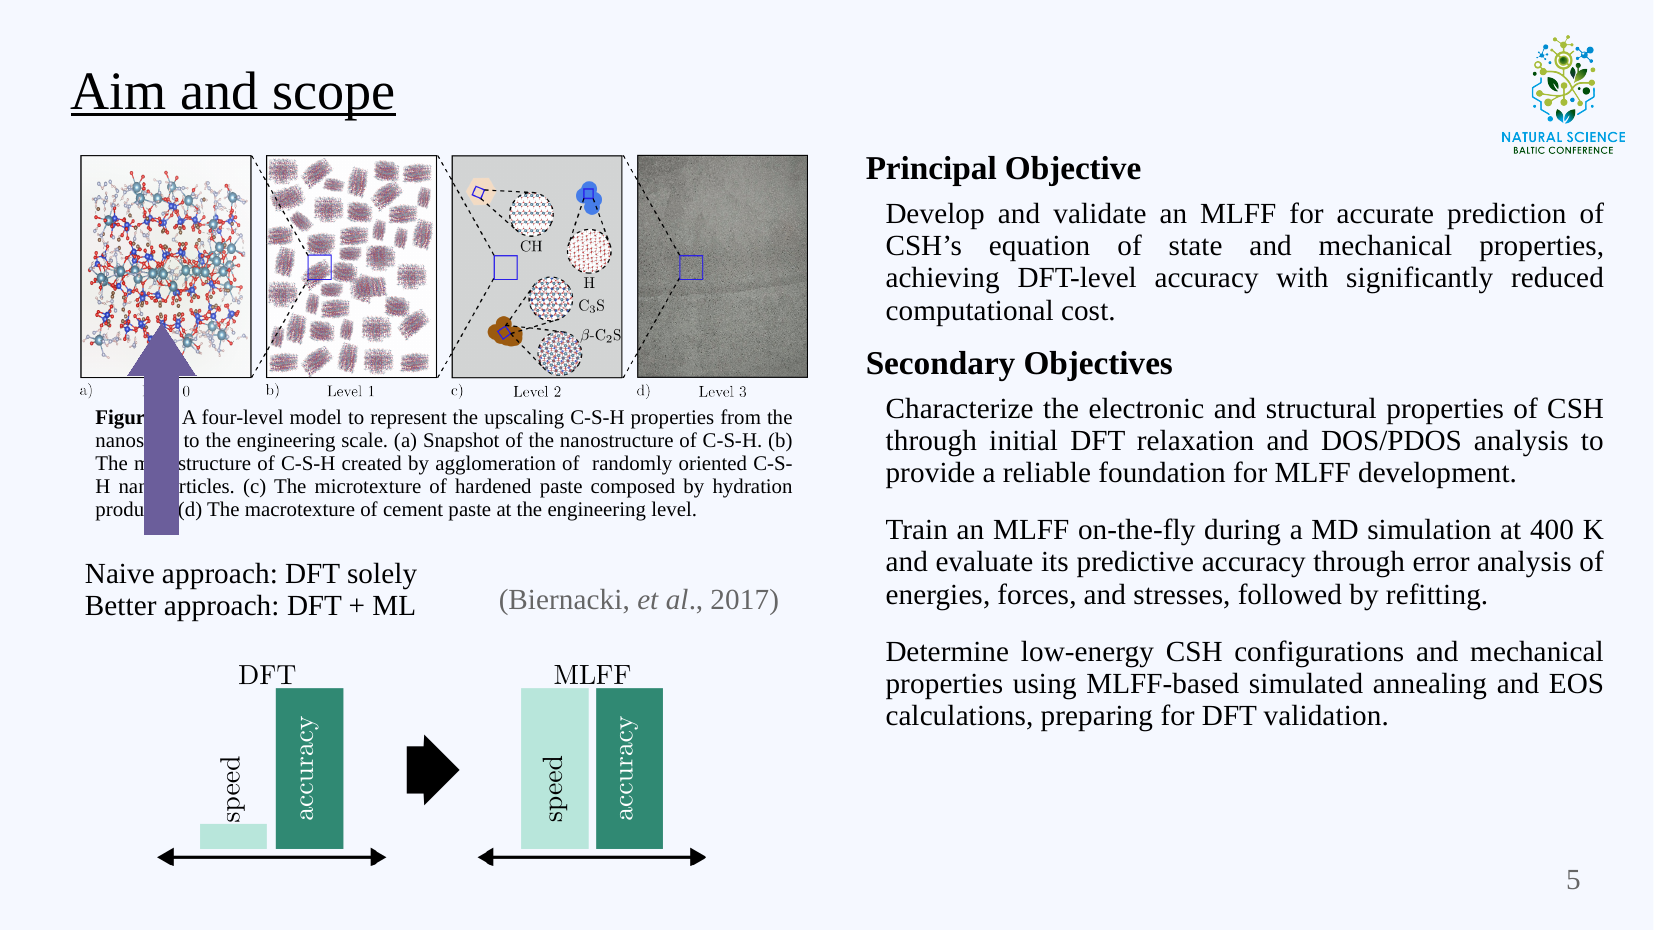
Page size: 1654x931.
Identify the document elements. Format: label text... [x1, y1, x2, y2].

text_box Characterize the electronic and structural properties of CSH through initial DFT relaxation and DOS/PDOS analysis to provide a reliable foundation for MLFF development. Train an MLFF on-the-fly during a MD simulation at 400 K and evaluate its predictive accuracy through error analysis of energies, forces, and stresses, followed by refitting. Determine low-energy CSH configurations and mechanical properties using MLFF-based simulated annealing and EOS calculations, preparing for DFT validation. [870, 384, 1620, 793]
picture [1502, 35, 1625, 154]
text_box Figure 2. A four-level model to represent the upscaling C-S-H properties from the nanoscale to the engineering scale. (a) Snapshot of the nanostructure of C-S-H. (b) The mesostructure of C-S-H created by agglomeration of randomly oriented C-S-H nanoparticles. (c) The microtexture of hardened paste composed by hydration products. (d) The macrotexture of cement paste at the engineering level. [80, 398, 808, 551]
text_box [127, 323, 197, 535]
text_box Principal Objective [851, 142, 1390, 232]
picture [157, 665, 706, 866]
picture [80, 154, 808, 398]
text_box Naive approach: DFT solely Better approach: DFT + ML [70, 550, 437, 630]
text_box (Biernacki, et al., 2017) [484, 576, 845, 656]
title Aim and scope [70, 41, 1502, 142]
text_box Develop and validate an MLFF for accurate prediction of CSH’s equation of state and mechanical properties, achieving DFT-level accuracy with significantly reduced computational cost. [870, 189, 1620, 334]
text_box Secondary Objectives [851, 337, 1390, 427]
